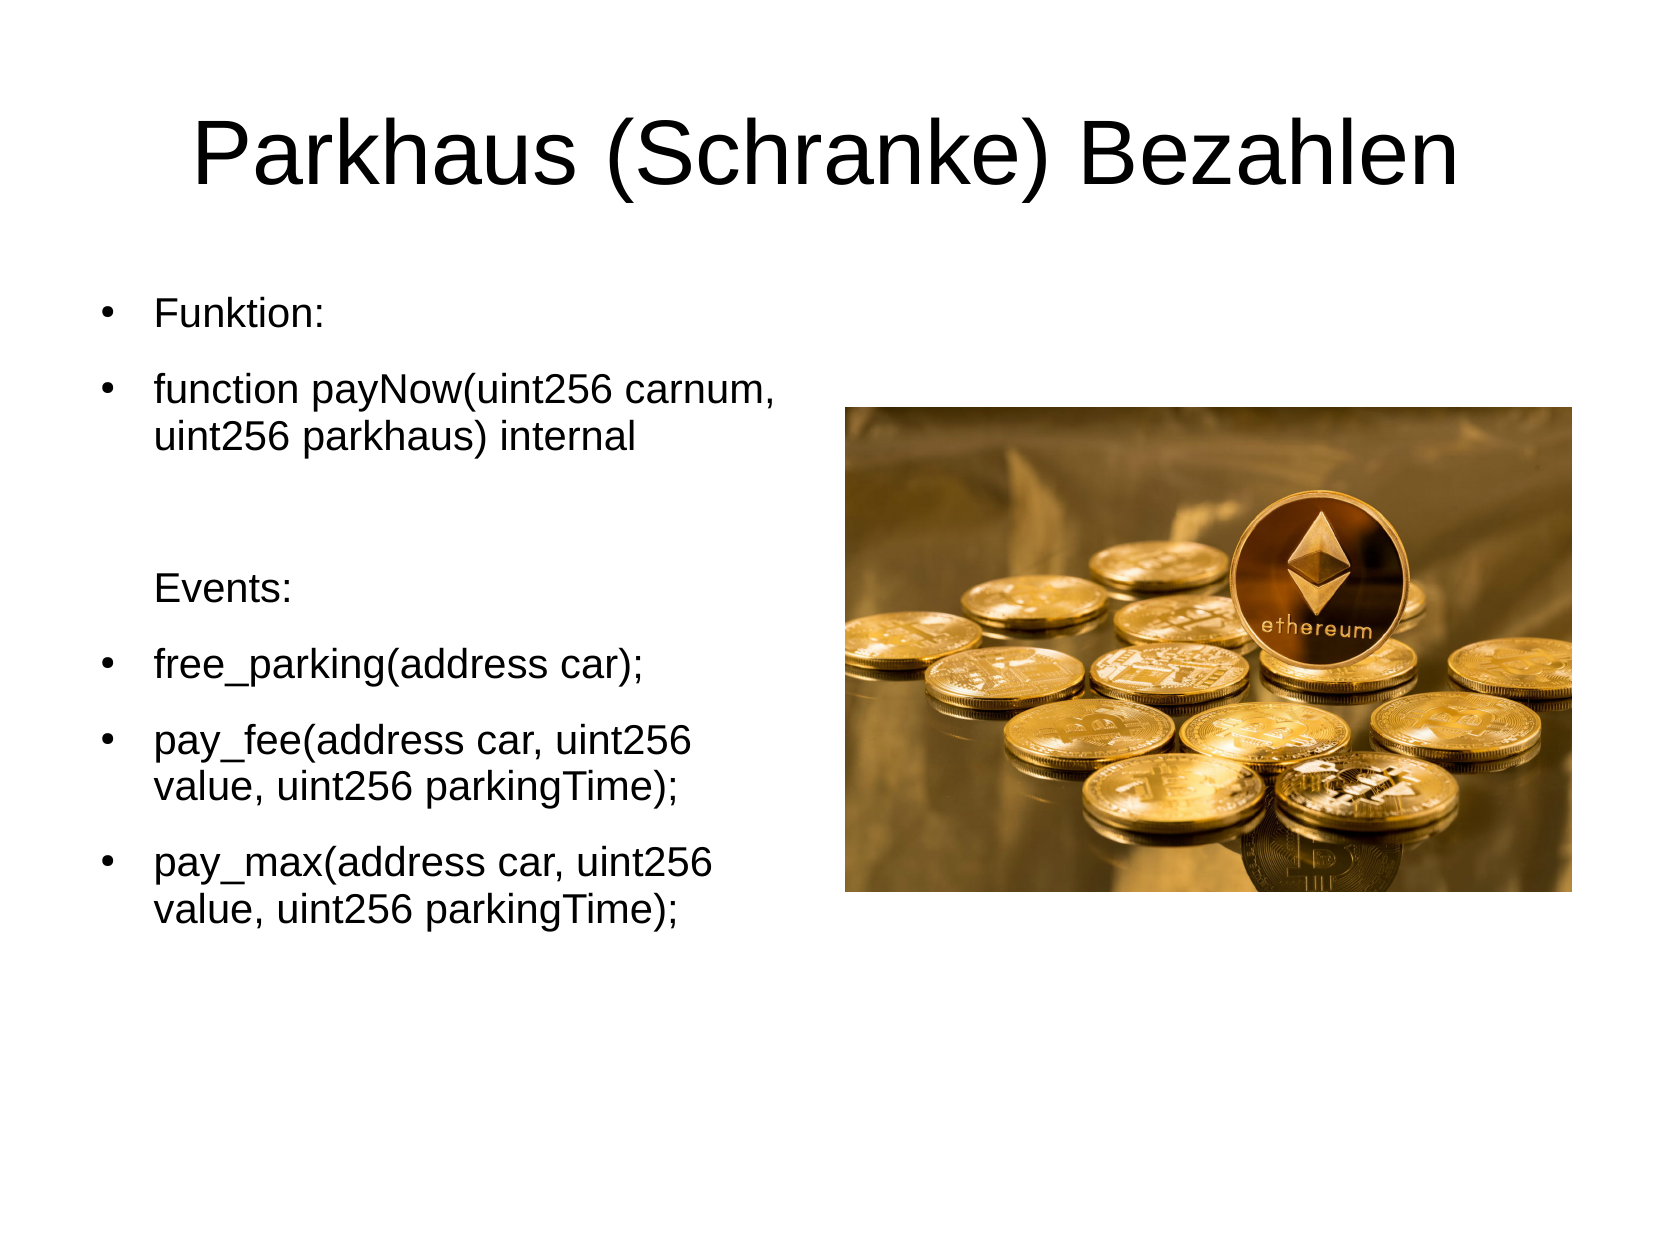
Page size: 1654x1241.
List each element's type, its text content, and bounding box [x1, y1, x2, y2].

picture [845, 407, 1572, 892]
list Funktion: function payNow(uint256 carnum, uint256 parkhaus) internal Events: free_parking(address car); pay_fee(address car, uint256 value, uint256 parkingTime); pay_max(address car, uint256 value, uint256 parkingTime); [82, 290, 809, 1010]
title Parkhaus (Schranke) Bezahlen [82, 49, 1571, 257]
